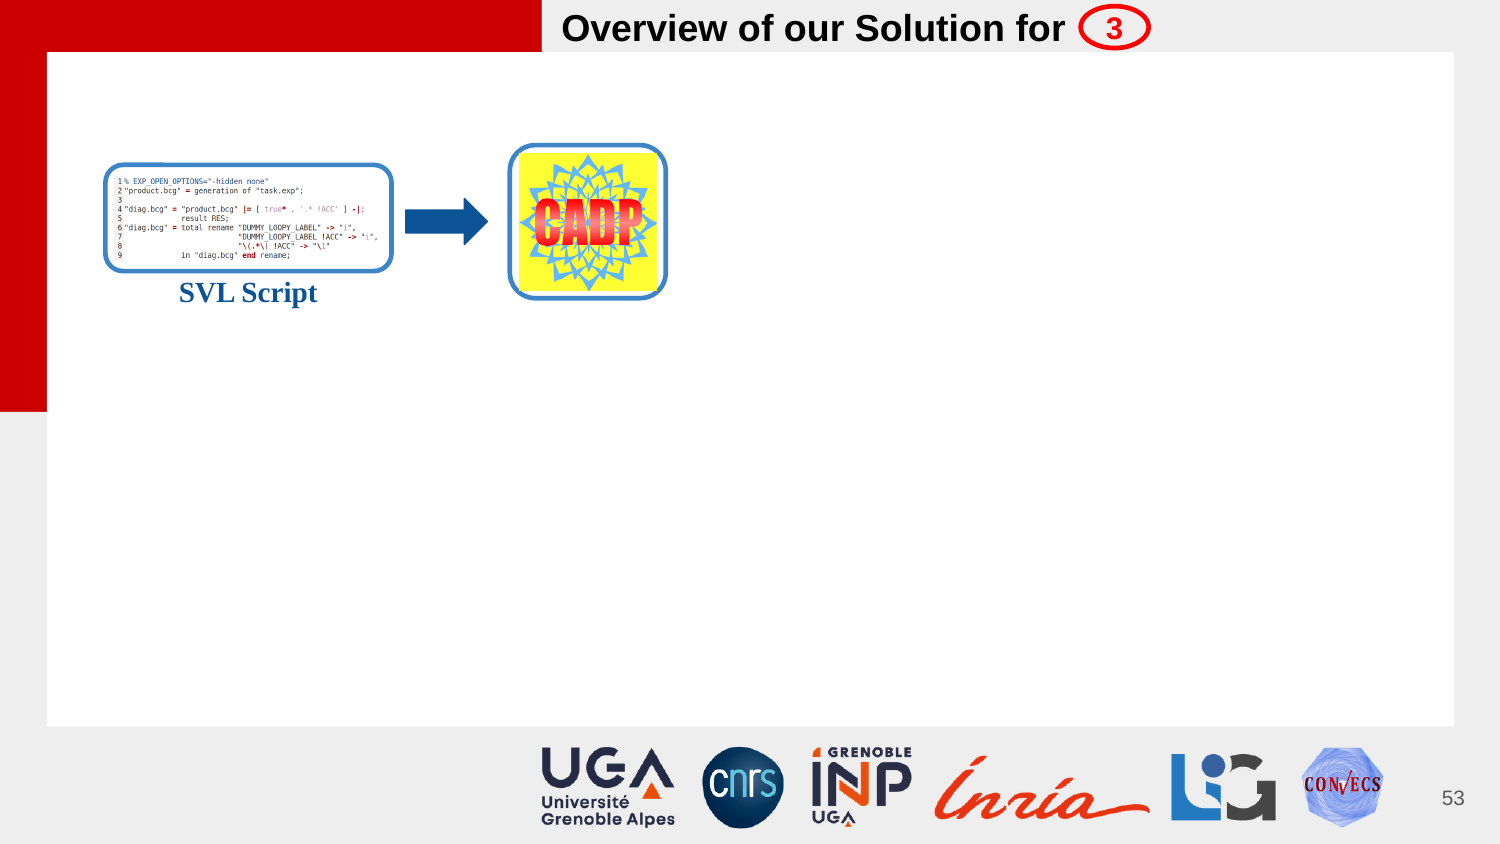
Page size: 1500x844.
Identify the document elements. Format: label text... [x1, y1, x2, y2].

text_box Overview of our Solution for [546, 0, 1441, 55]
slide_number <numéro> [1389, 764, 1480, 830]
picture [0, 0, 1500, 844]
text_box [405, 198, 488, 245]
text_box 3 [1080, 6, 1149, 49]
text_box SVL Script [107, 263, 389, 318]
